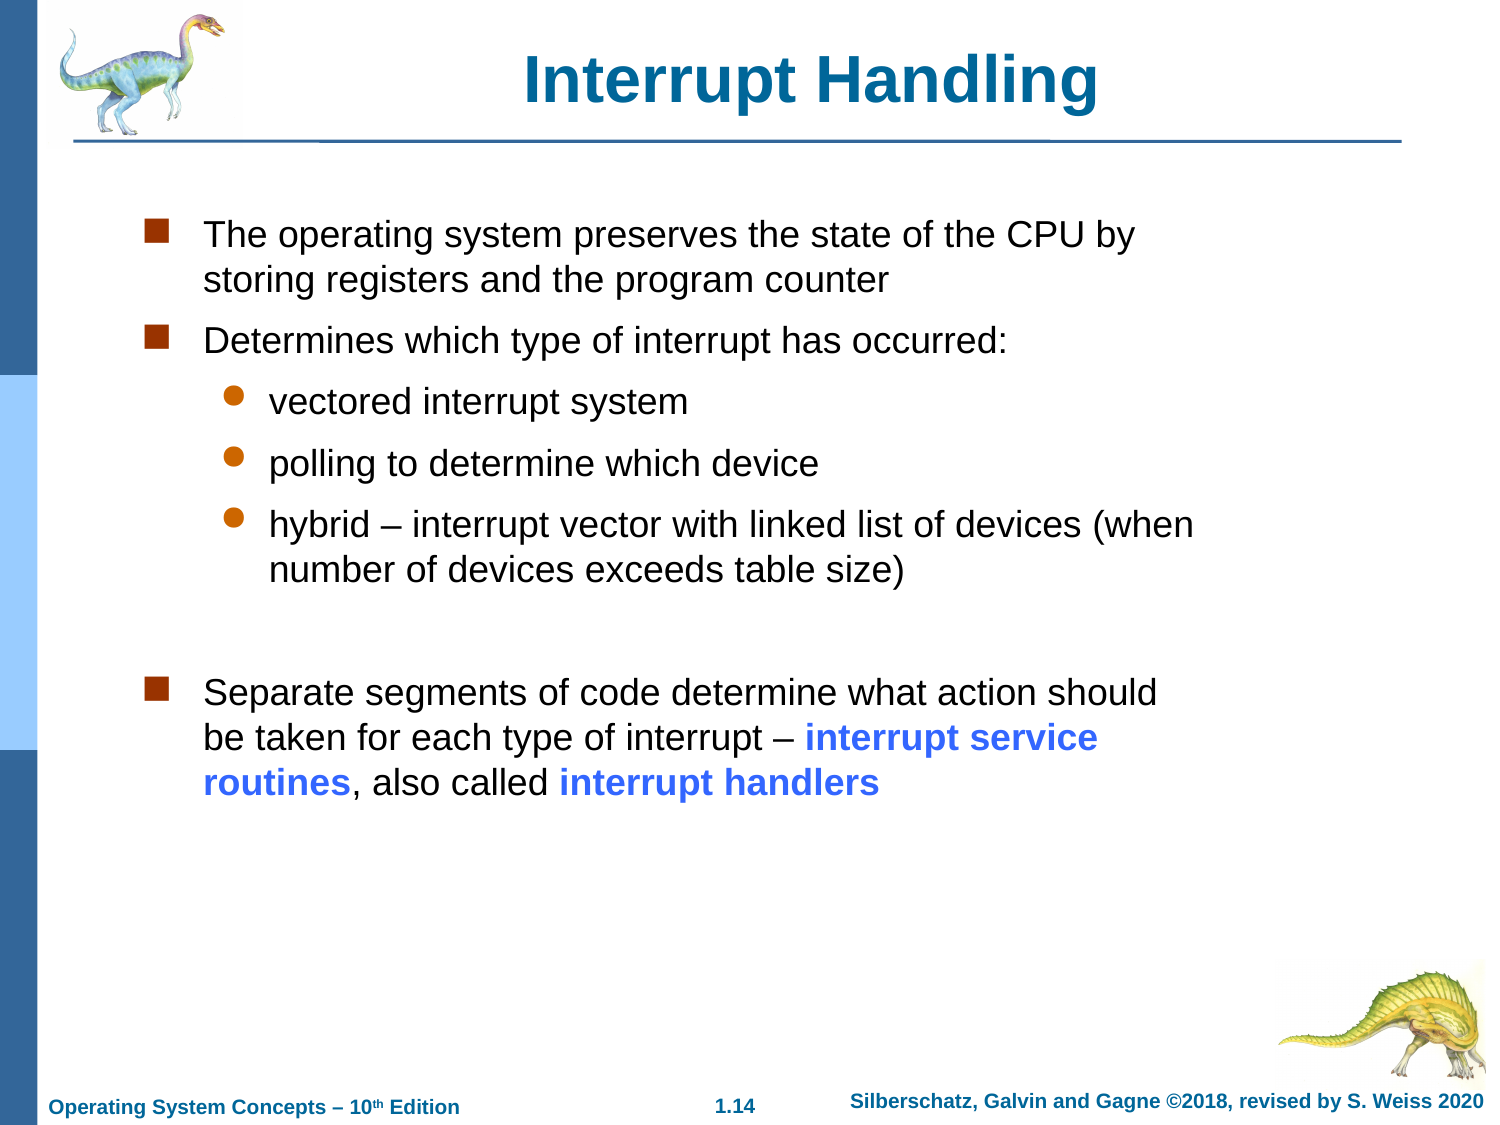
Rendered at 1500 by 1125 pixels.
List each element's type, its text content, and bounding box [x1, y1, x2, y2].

text_box Interrupt Handling [174, 0, 1450, 123]
text_box The operating system preserves the state of the CPU by storing registers and the program counter Determines which type of interrupt has occurred: vectored interrupt system polling to determine which device hybrid – interrupt vector with linked list of devices (when number of devices exceeds table size) Separate segments of code determine what action should be taken for each type of interrupt – interrupt service routines, also called interrupt handlers [132, 202, 1219, 946]
picture [1275, 959, 1486, 1090]
picture [46, 0, 243, 149]
